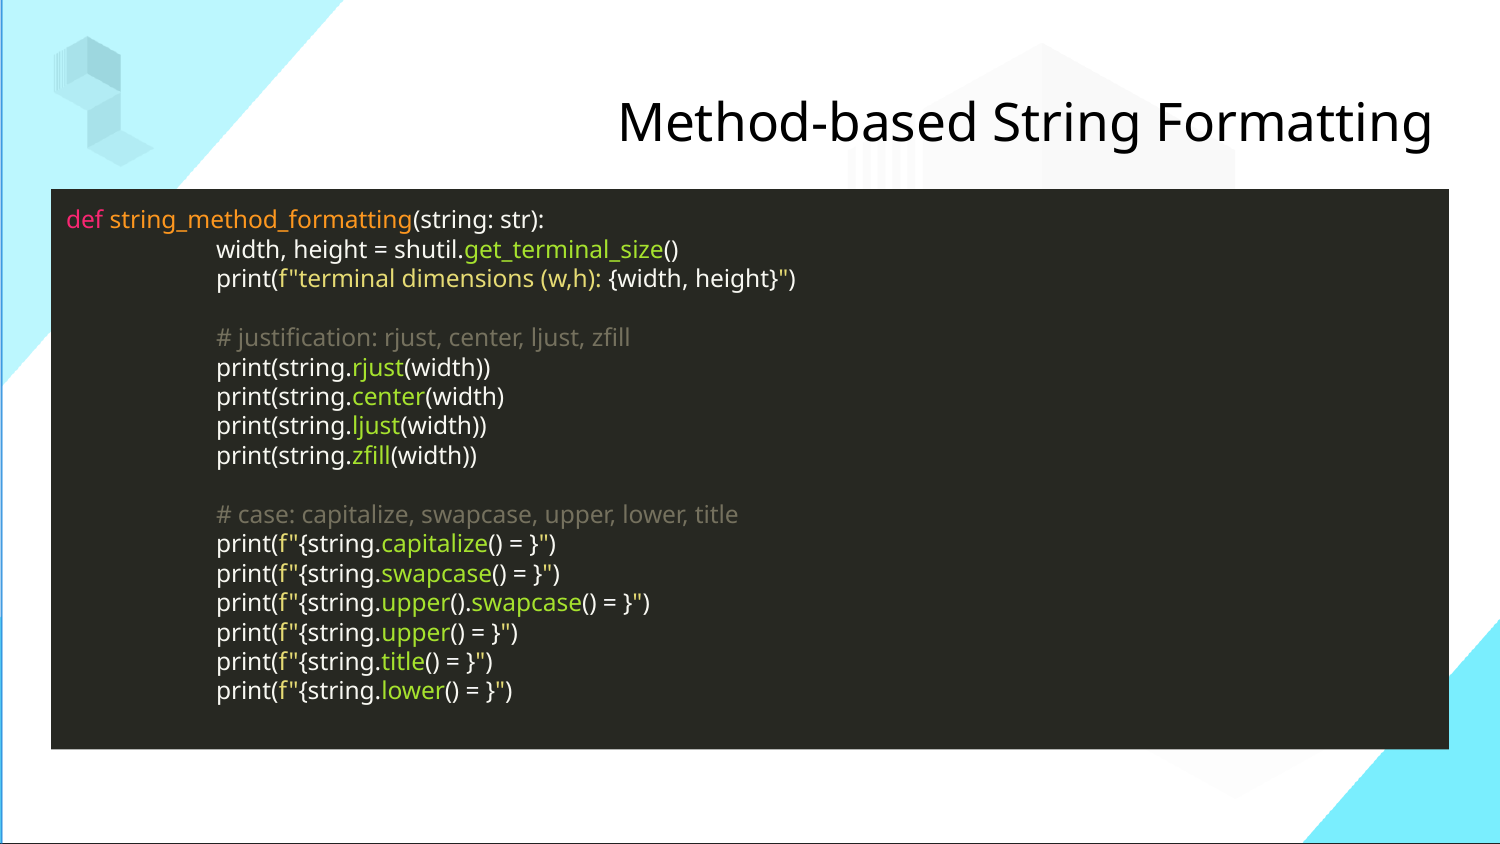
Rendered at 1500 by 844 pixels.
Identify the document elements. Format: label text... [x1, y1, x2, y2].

picture [0, 0, 1500, 844]
list def string_method_formatting(string: str): width, height = shutil.get_terminal_size() print(f"terminal dimensions (w,h): {width, height}") # justification: rjust, center, ljust, zfill print(string.rjust(width)) print(string.center(width) print(string.ljust(width)) print(string.zfill(width)) # case: capitalize, swapcase, upper, lower, title print(f"{string.capitalize() = }") print(f"{string.swapcase() = }") print(f"{string.upper().swapcase() = }") print(f"{string.upper() = }") print(f"{string.title() = }") print(f"{string.lower() = }") [51, 189, 1449, 750]
title Method-based String Formatting [51, 72, 1449, 167]
